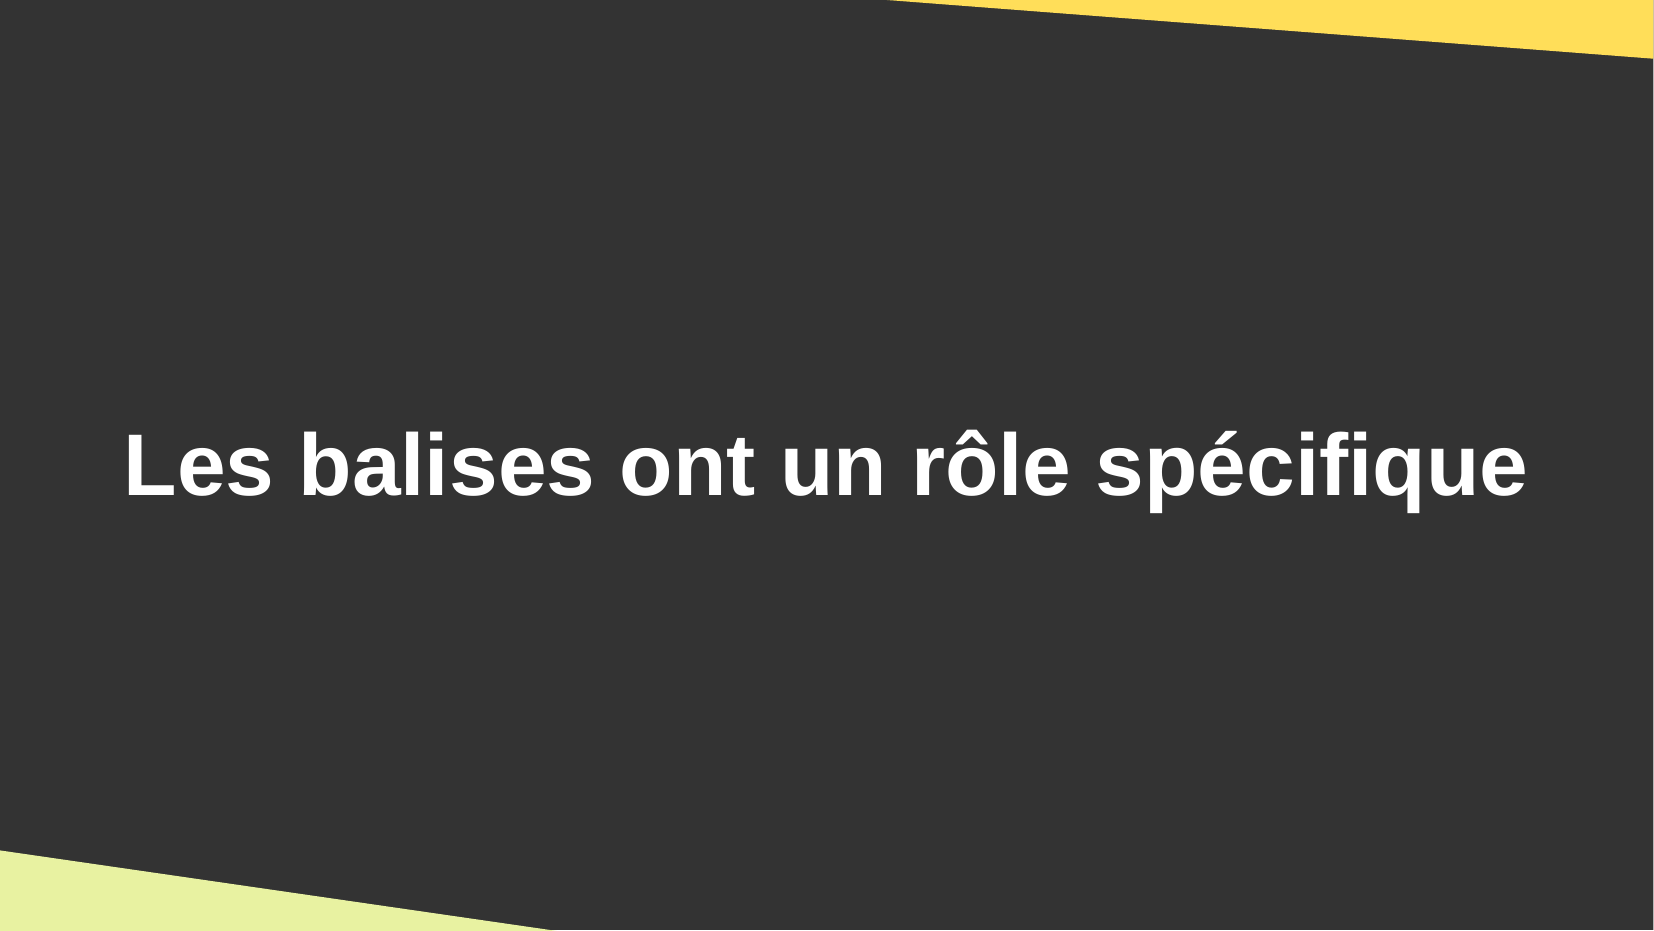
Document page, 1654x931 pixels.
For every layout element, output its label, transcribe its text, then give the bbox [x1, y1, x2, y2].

title Les balises ont un rôle spécifique [31, 367, 1622, 563]
text_box [886, 0, 1654, 59]
text_box [0, 850, 558, 931]
